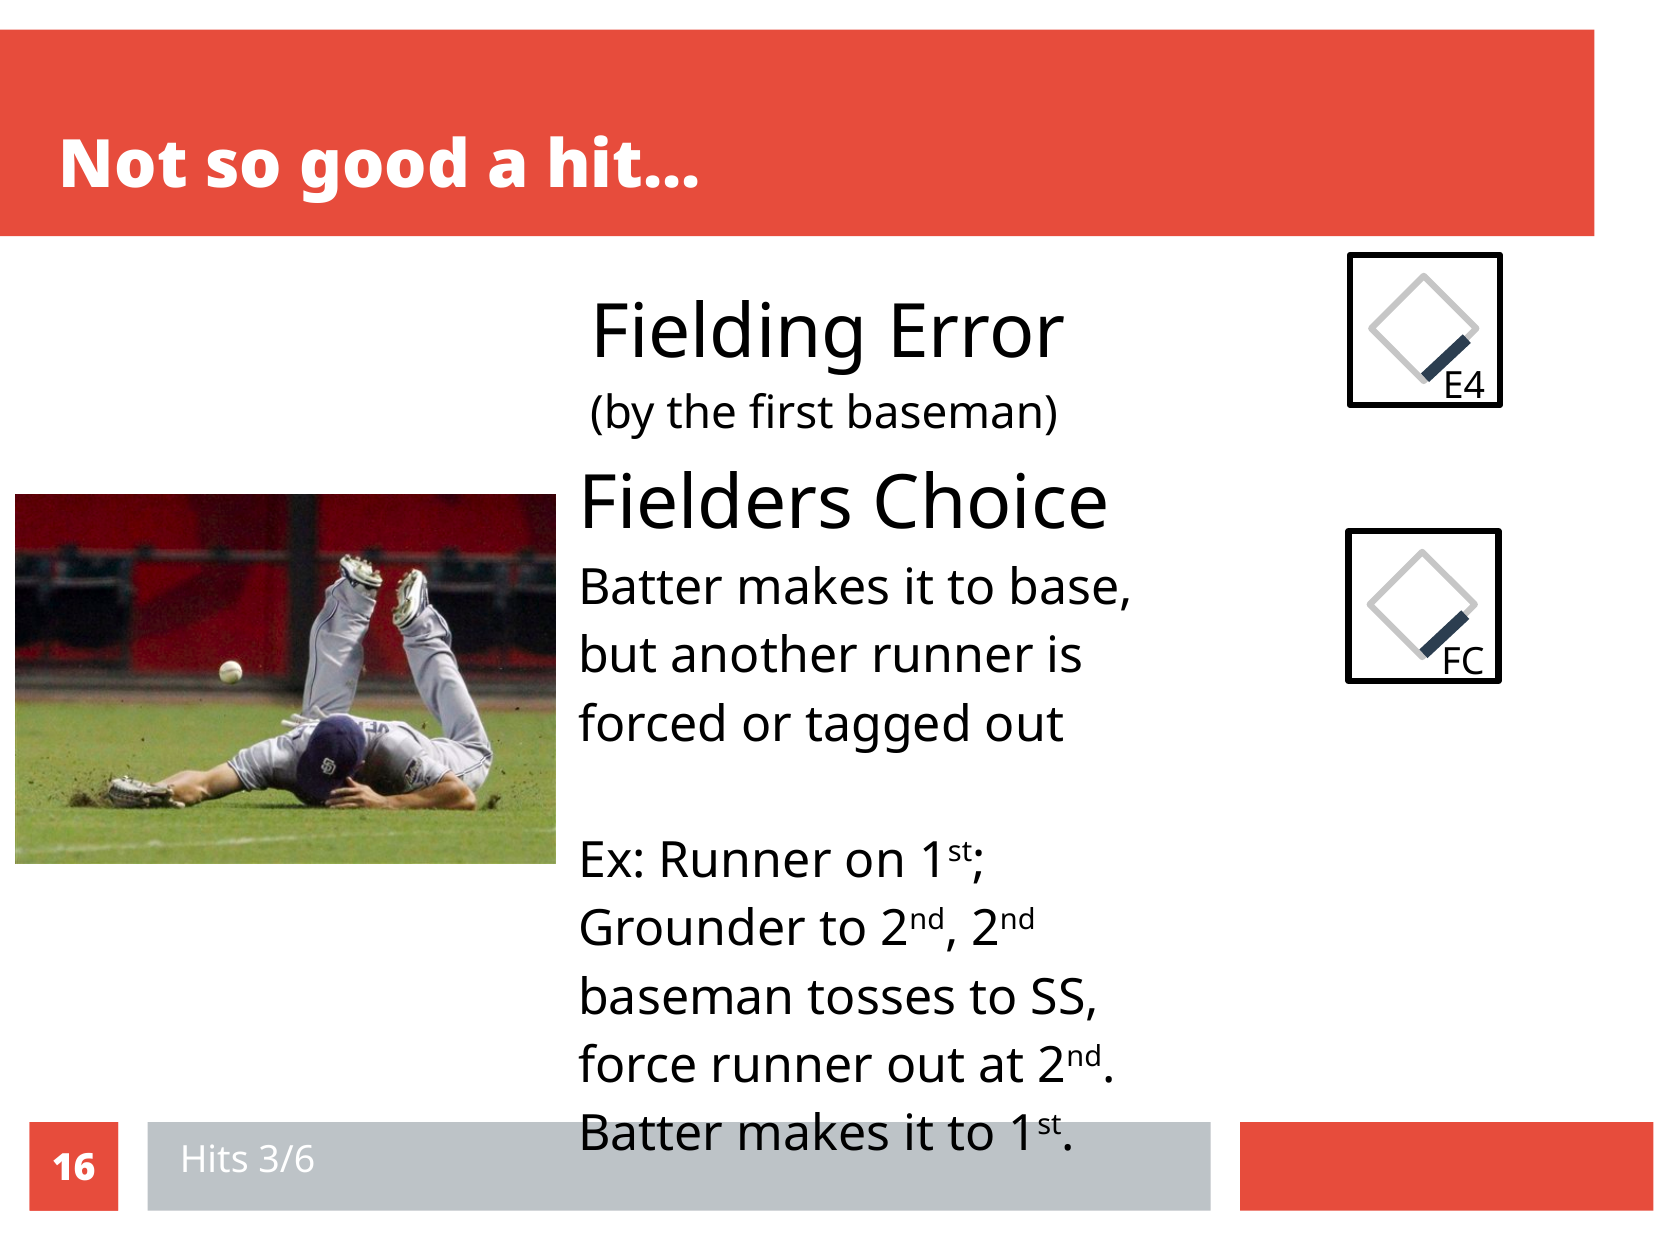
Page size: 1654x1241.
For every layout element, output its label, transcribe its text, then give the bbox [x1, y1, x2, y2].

text_box E4 [1428, 350, 1519, 453]
title Not so good a hit... [59, 59, 1595, 207]
text_box Hits 3/6 [165, 1125, 736, 1184]
text_box Hits 3/6 [587, 1133, 603, 1146]
text_box Fielders Choice Batter makes it to base, but another runner is forced or tagged out Ex: Runner on 1st; Grounder to 2nd, 2nd baseman tosses to SS, force runner out at 2nd. Batter makes it to 1st. [563, 441, 1179, 1132]
picture [15, 494, 556, 864]
text_box FC [1426, 626, 1517, 729]
text_box Fielding Error (by the first baseman) [575, 270, 1131, 426]
